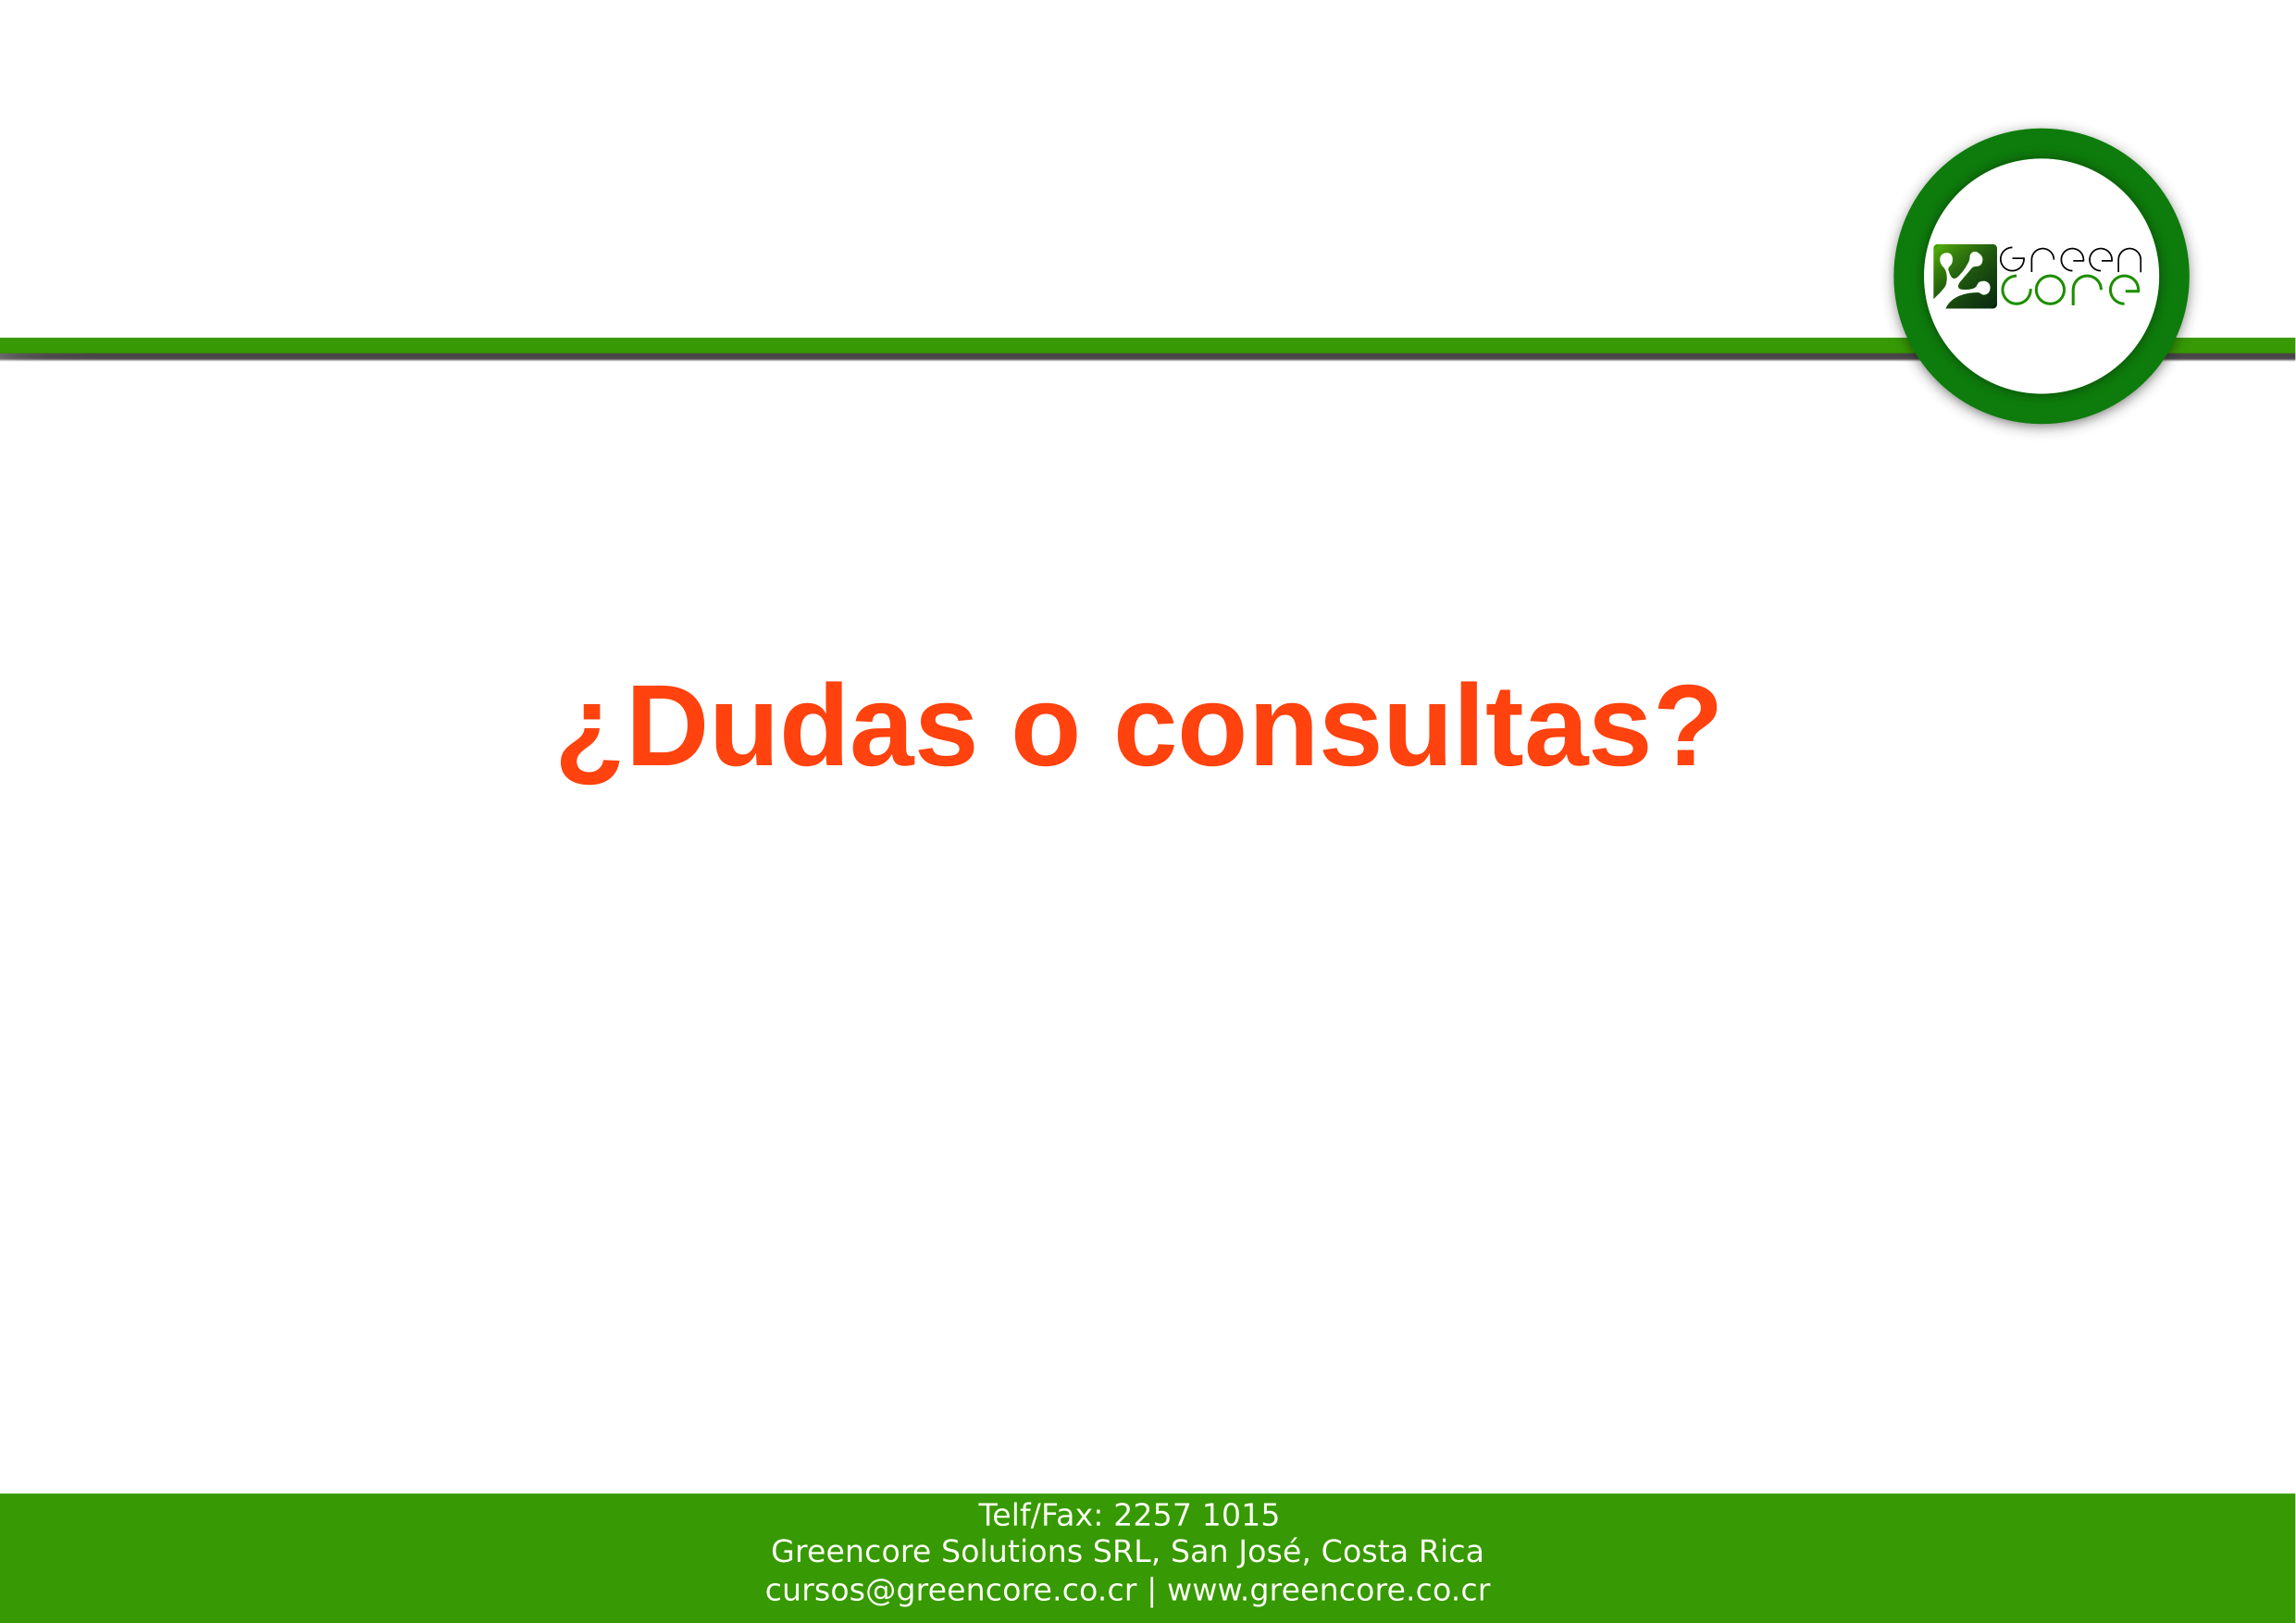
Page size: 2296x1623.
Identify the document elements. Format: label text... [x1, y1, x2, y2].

subtitle ¿Dudas o consultas? [106, 0, 2173, 1451]
picture [0, 0, 2296, 1623]
